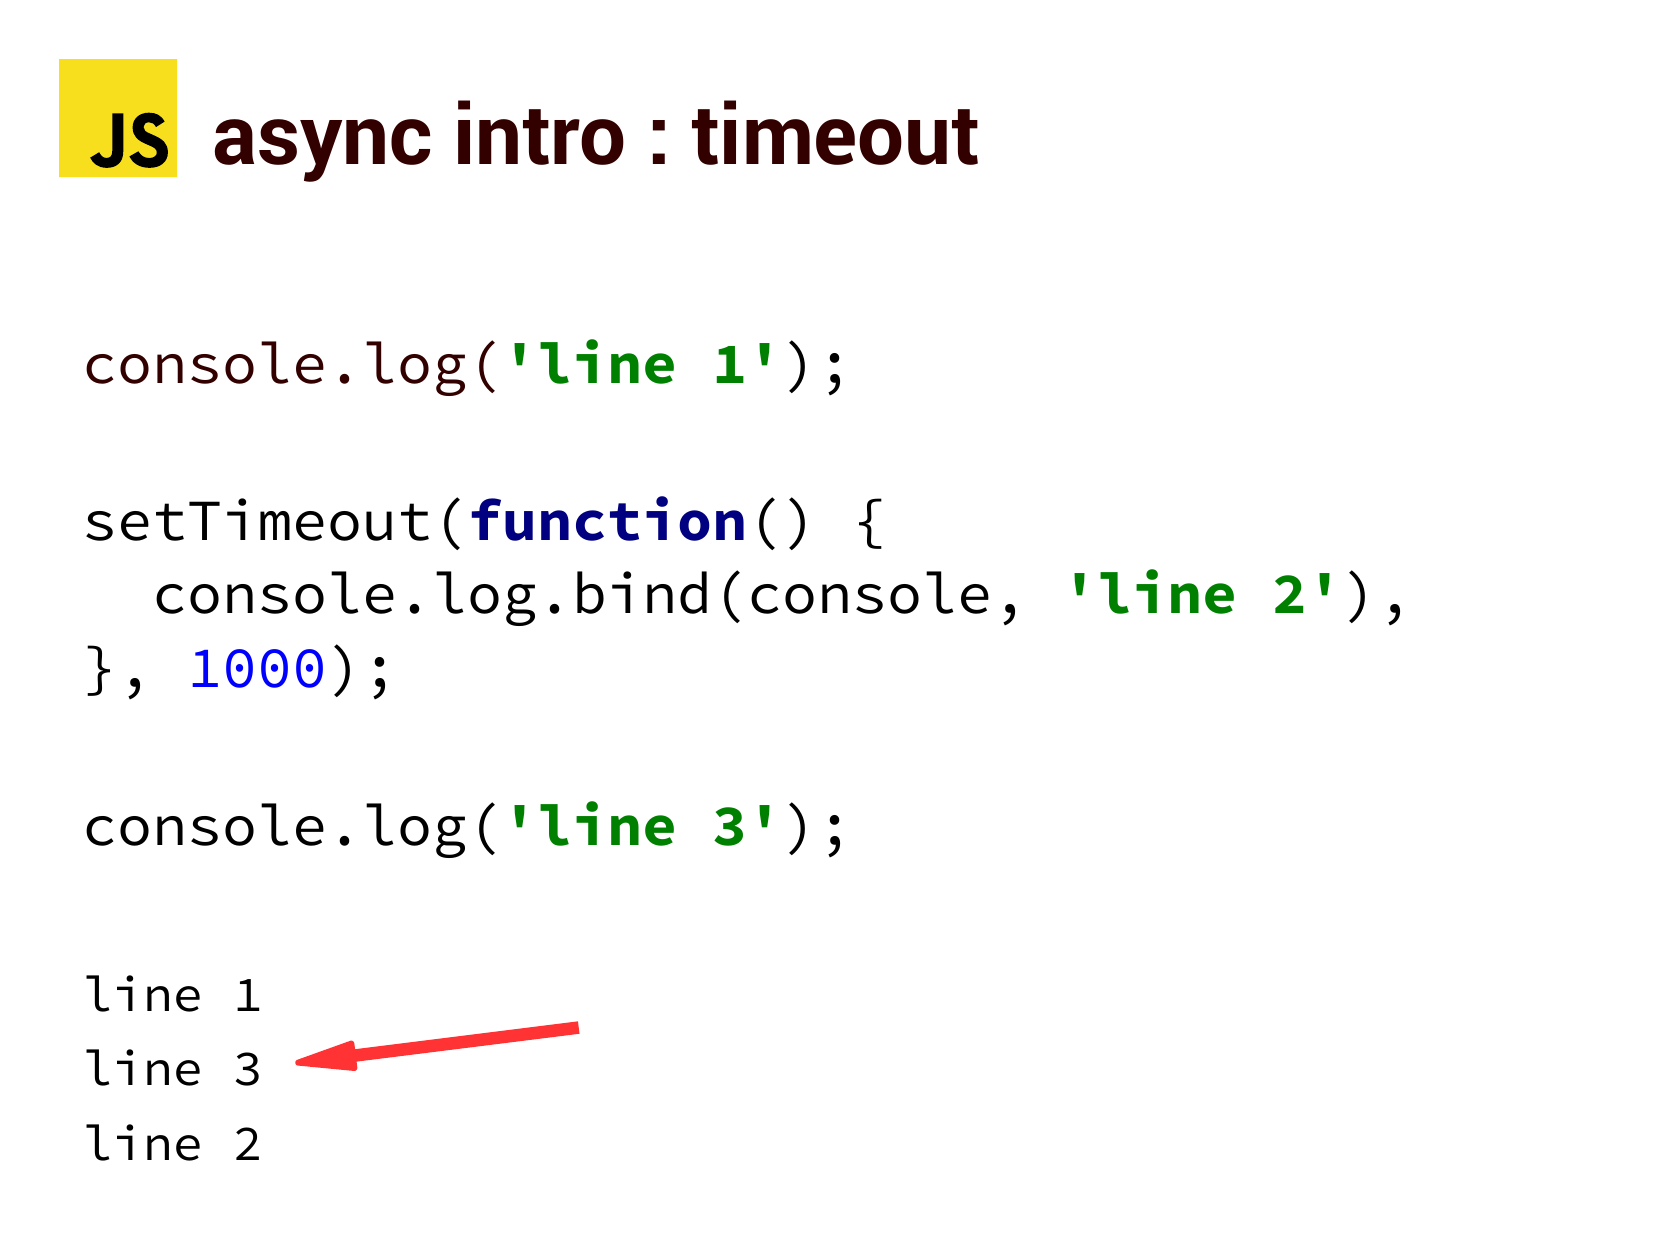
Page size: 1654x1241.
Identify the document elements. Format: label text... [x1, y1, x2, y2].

title async intro : timeout [194, 72, 1559, 201]
list console.log('line 1'); setTimeout(function() { console.log.bind(console, 'line 2'), }, 1000); console.log('line 3'); line 1 line 3 line 2 [82, 236, 1571, 1241]
